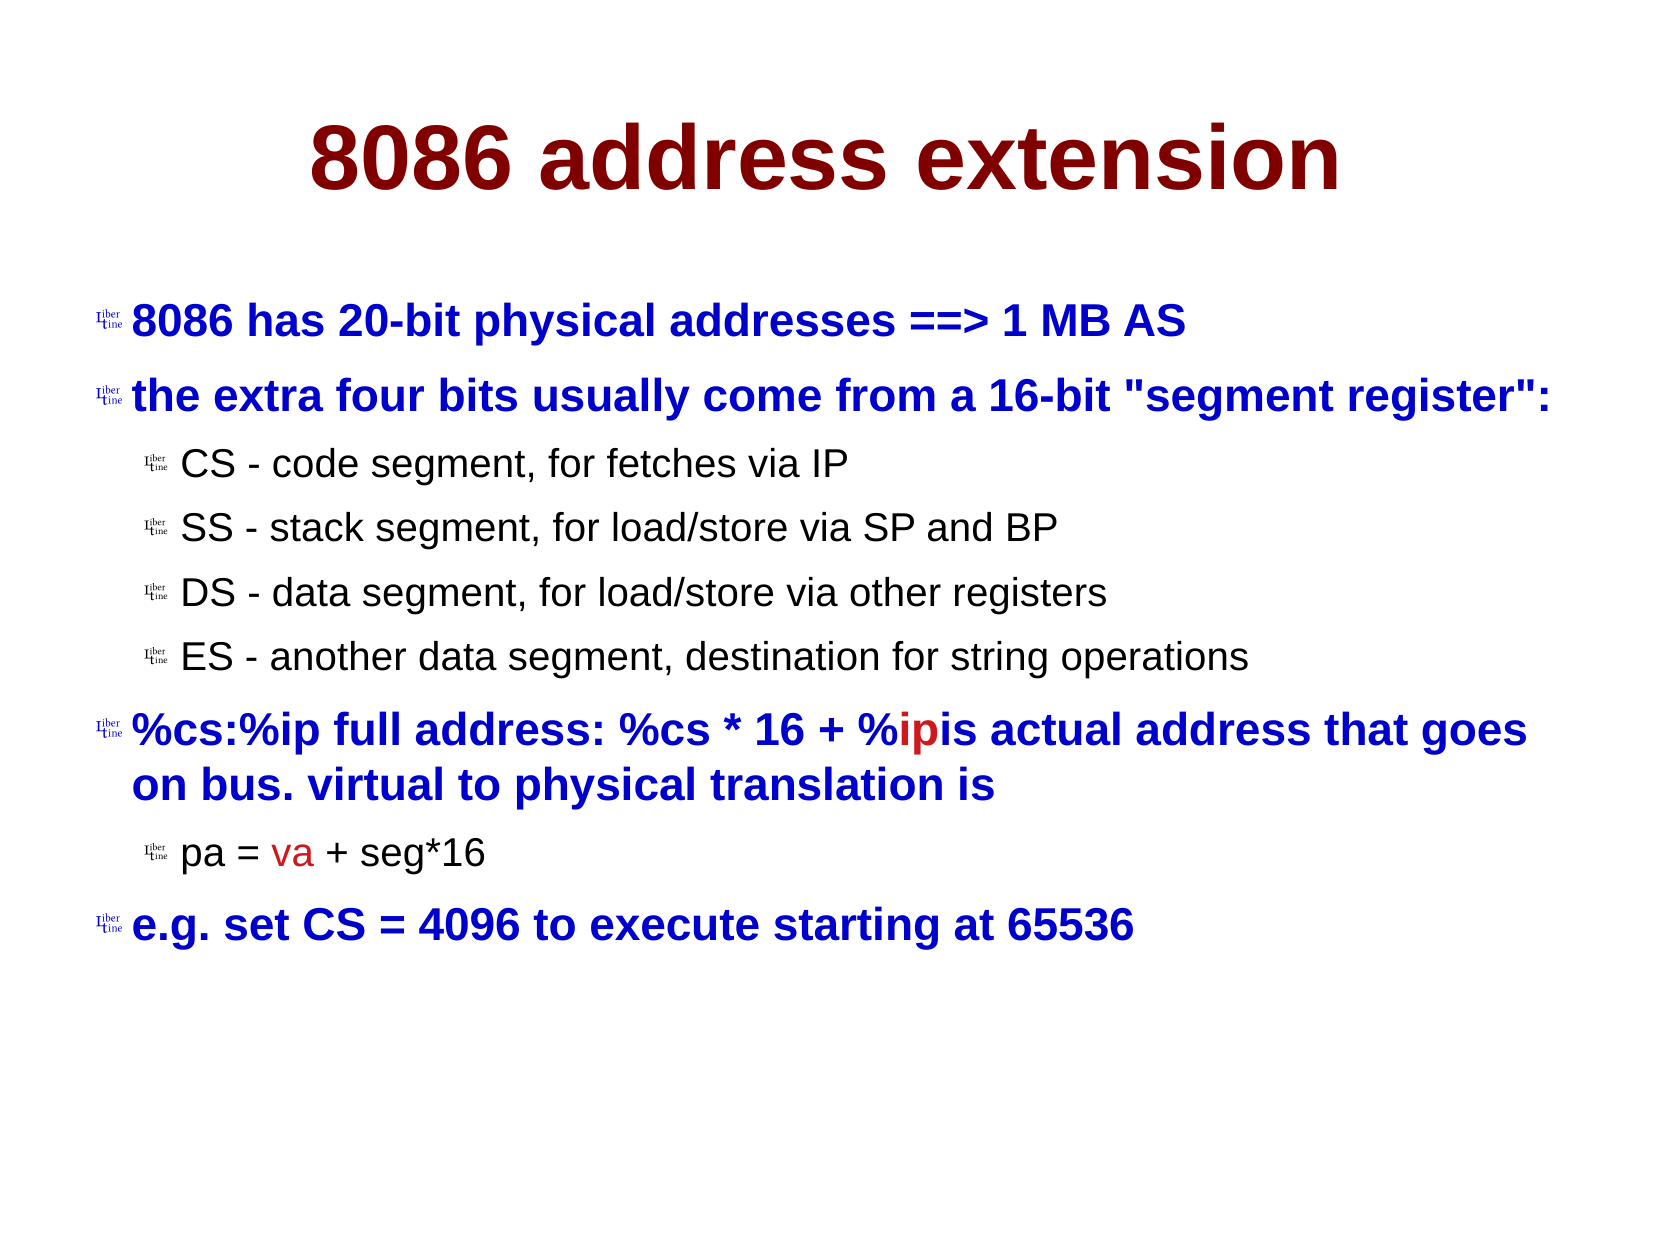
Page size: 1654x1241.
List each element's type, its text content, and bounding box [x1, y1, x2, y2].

title 8086 address extension [82, 49, 1571, 257]
list 8086 has 20-bit physical addresses ==> 1 MB AS the extra four bits usually come from a 16-bit "segment register": CS - code segment, for fetches via IP SS - stack segment, for load/store via SP and BP DS - data segment, for load/store via other registers ES - another data segment, destination for string operations %cs:%ip full address: %cs * 16 + %ipis actual address that goes on bus. virtual to physical translation is pa = va + seg*16 e.g. set CS = 4096 to execute starting at 65536 [82, 290, 1571, 1010]
